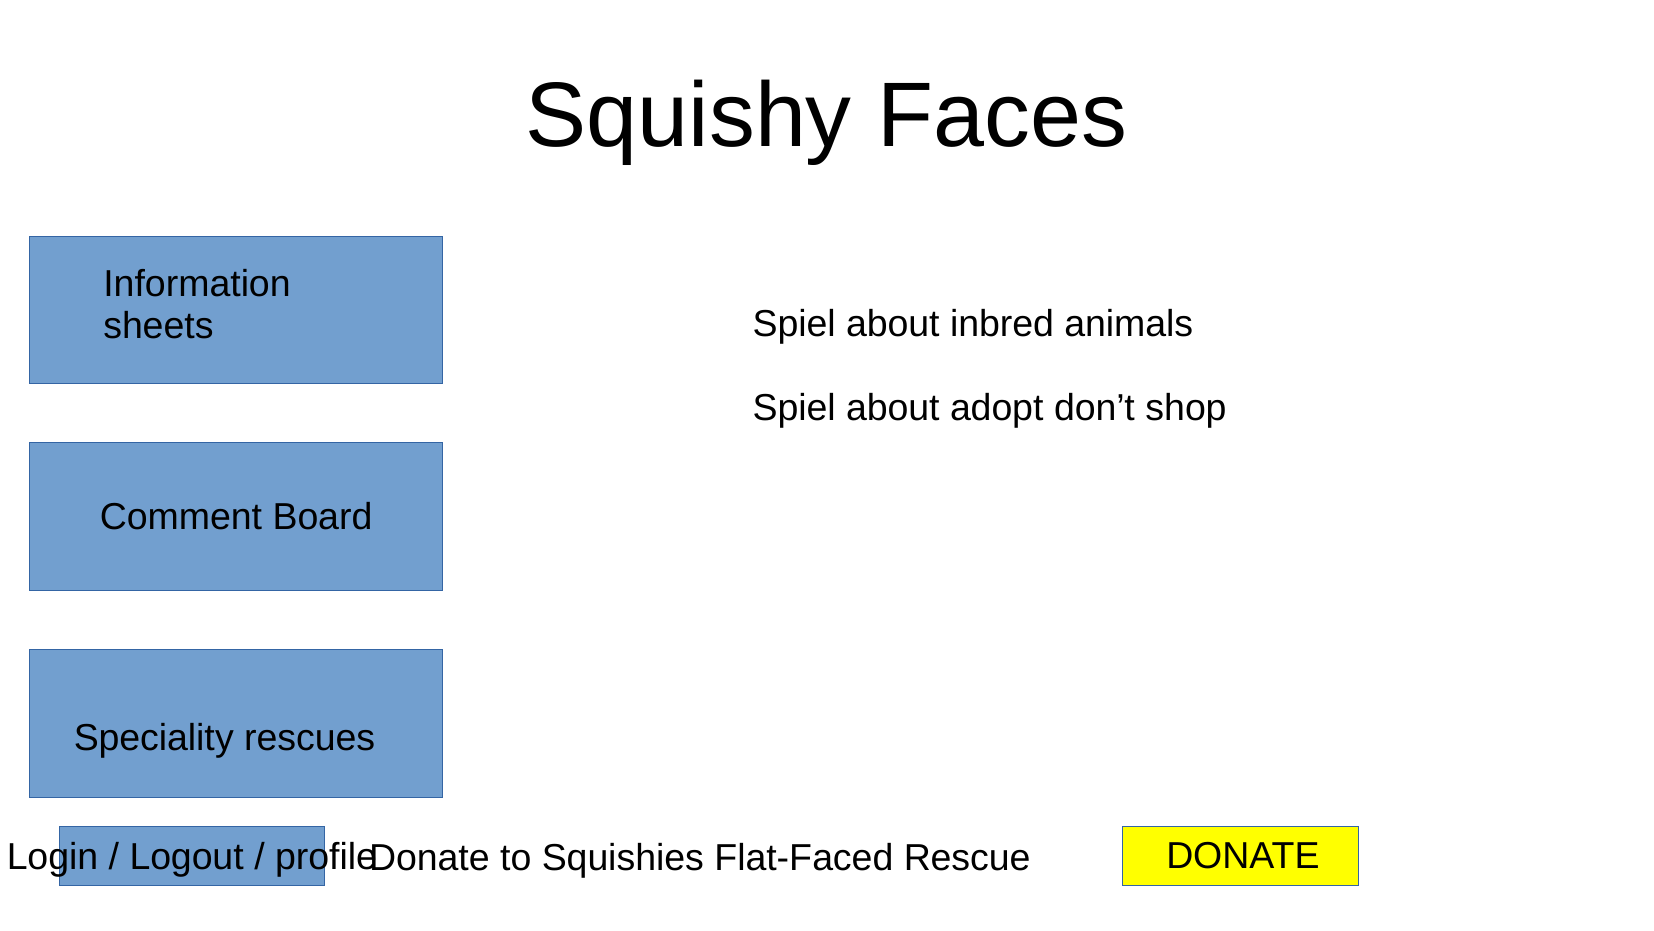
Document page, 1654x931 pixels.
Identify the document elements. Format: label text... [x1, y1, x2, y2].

title Squishy Faces [82, 37, 1571, 193]
text_box [29, 649, 443, 798]
text_box Donate to Squishies Flat-Faced Rescue [354, 829, 1093, 886]
text_box Spiel about inbred animals Spiel about adopt don’t shop [737, 295, 1242, 437]
text_box DONATE [1151, 826, 1359, 884]
text_box Information sheets [88, 255, 384, 355]
text_box [1122, 826, 1359, 886]
text_box [29, 236, 443, 384]
text_box Login / Logout / profile [59, 826, 325, 886]
text_box Comment Board [29, 442, 443, 591]
text_box Speciality rescues [59, 708, 414, 766]
